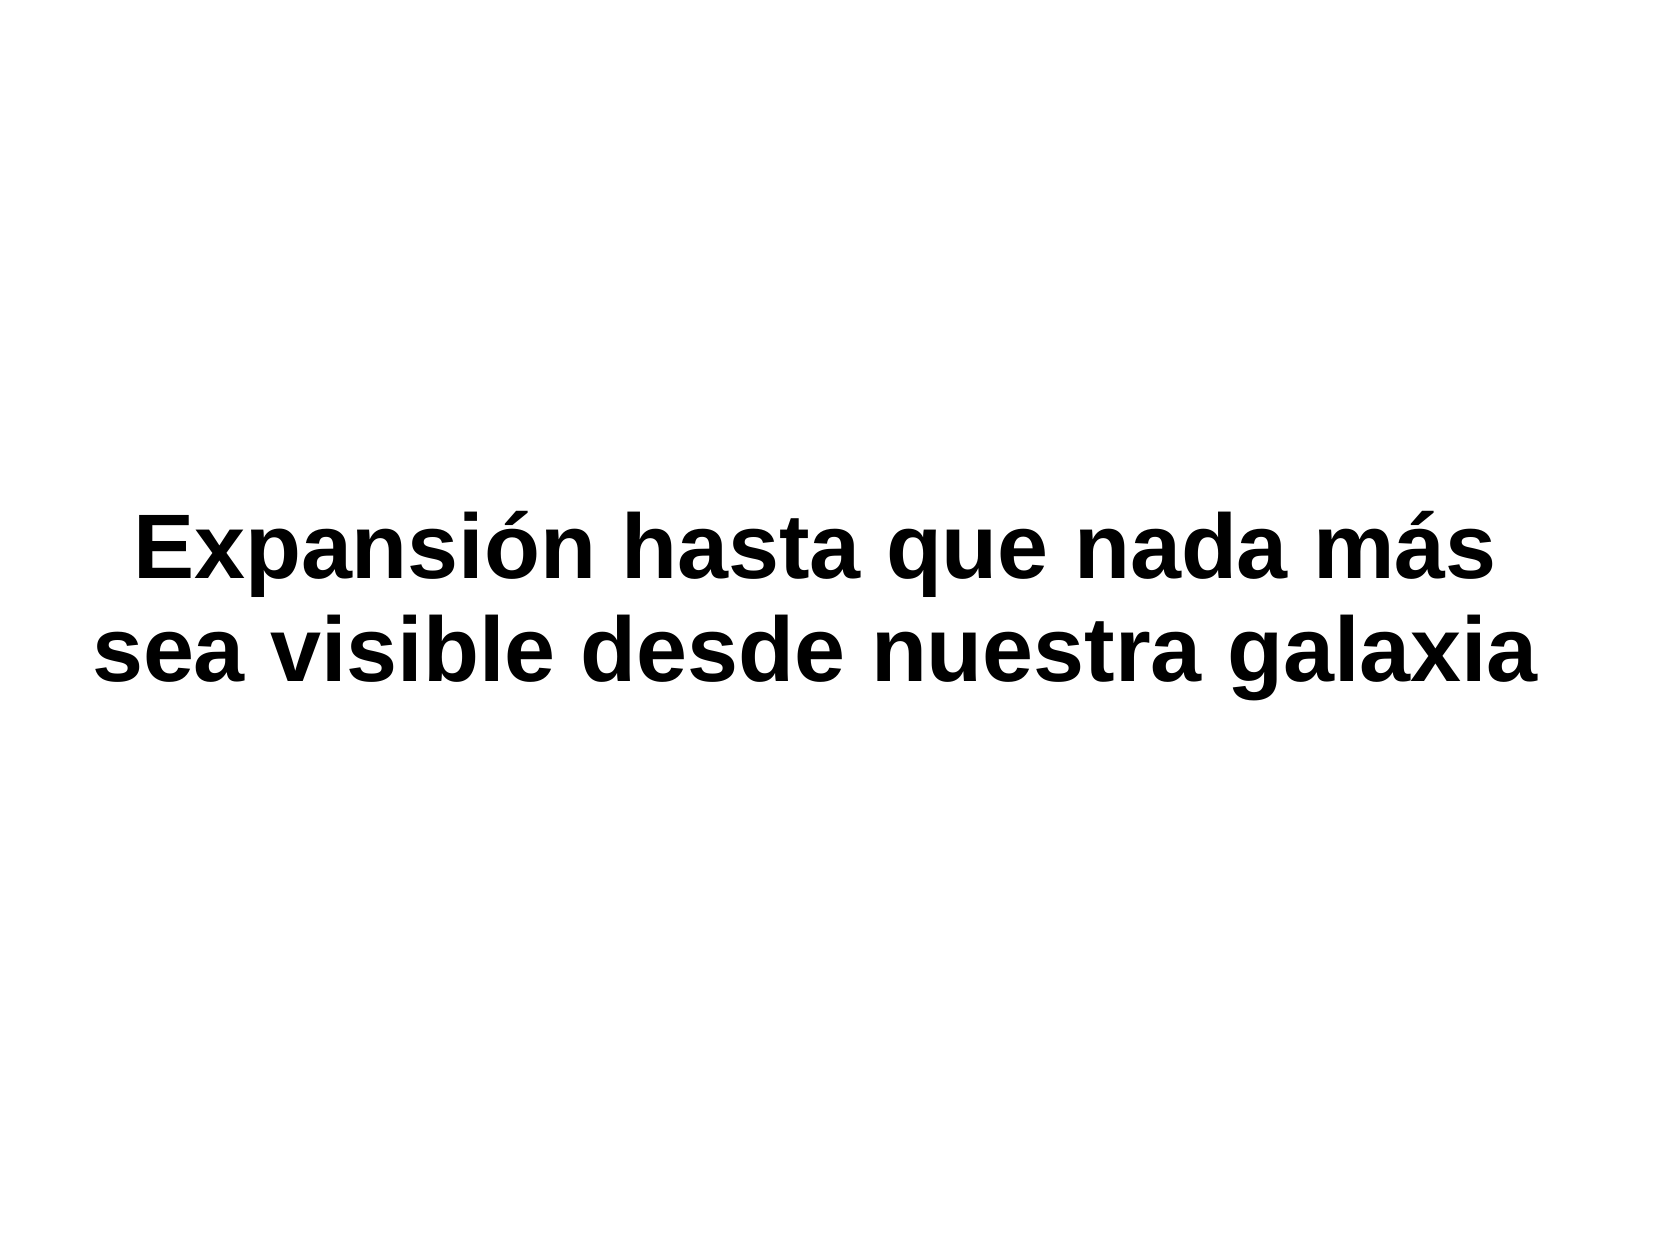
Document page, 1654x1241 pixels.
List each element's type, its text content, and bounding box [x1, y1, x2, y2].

title Expansión hasta que nada más sea visible desde nuestra galaxia [71, 495, 1561, 703]
